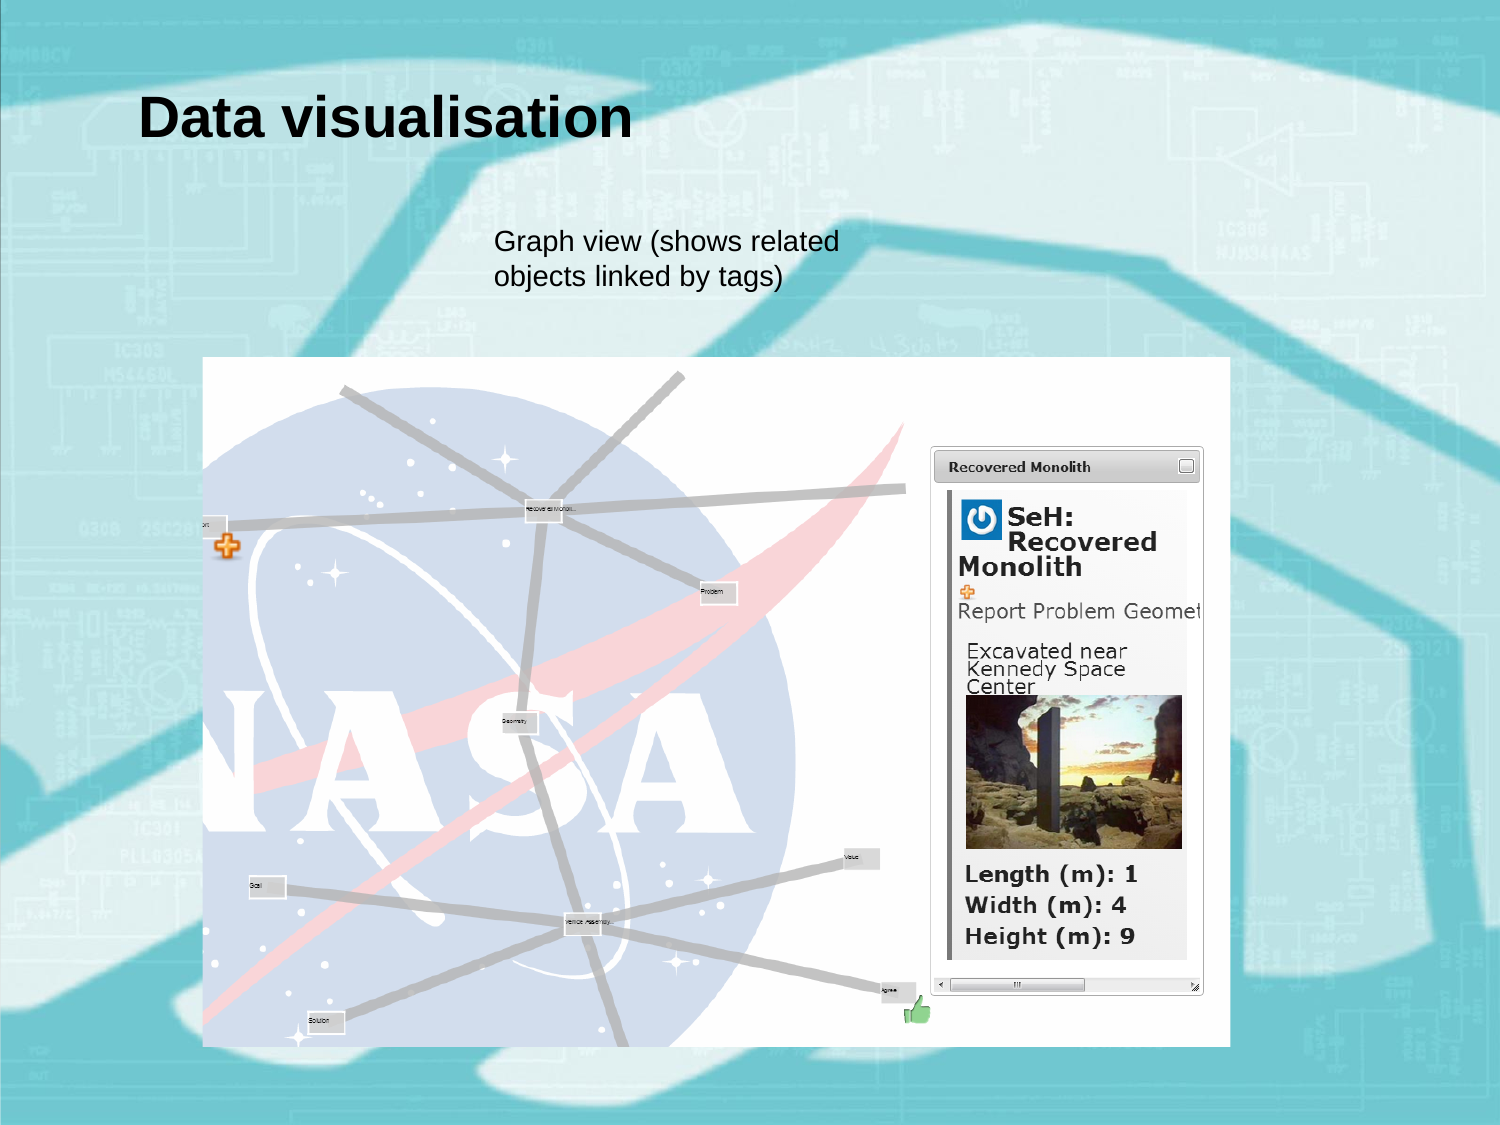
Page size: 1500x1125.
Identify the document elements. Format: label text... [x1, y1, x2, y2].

text_box Data visualisation [123, 64, 1412, 177]
text_box Graph view (shows related objects linked by tags) [478, 207, 893, 298]
text_box [0, 0, 1500, 1125]
